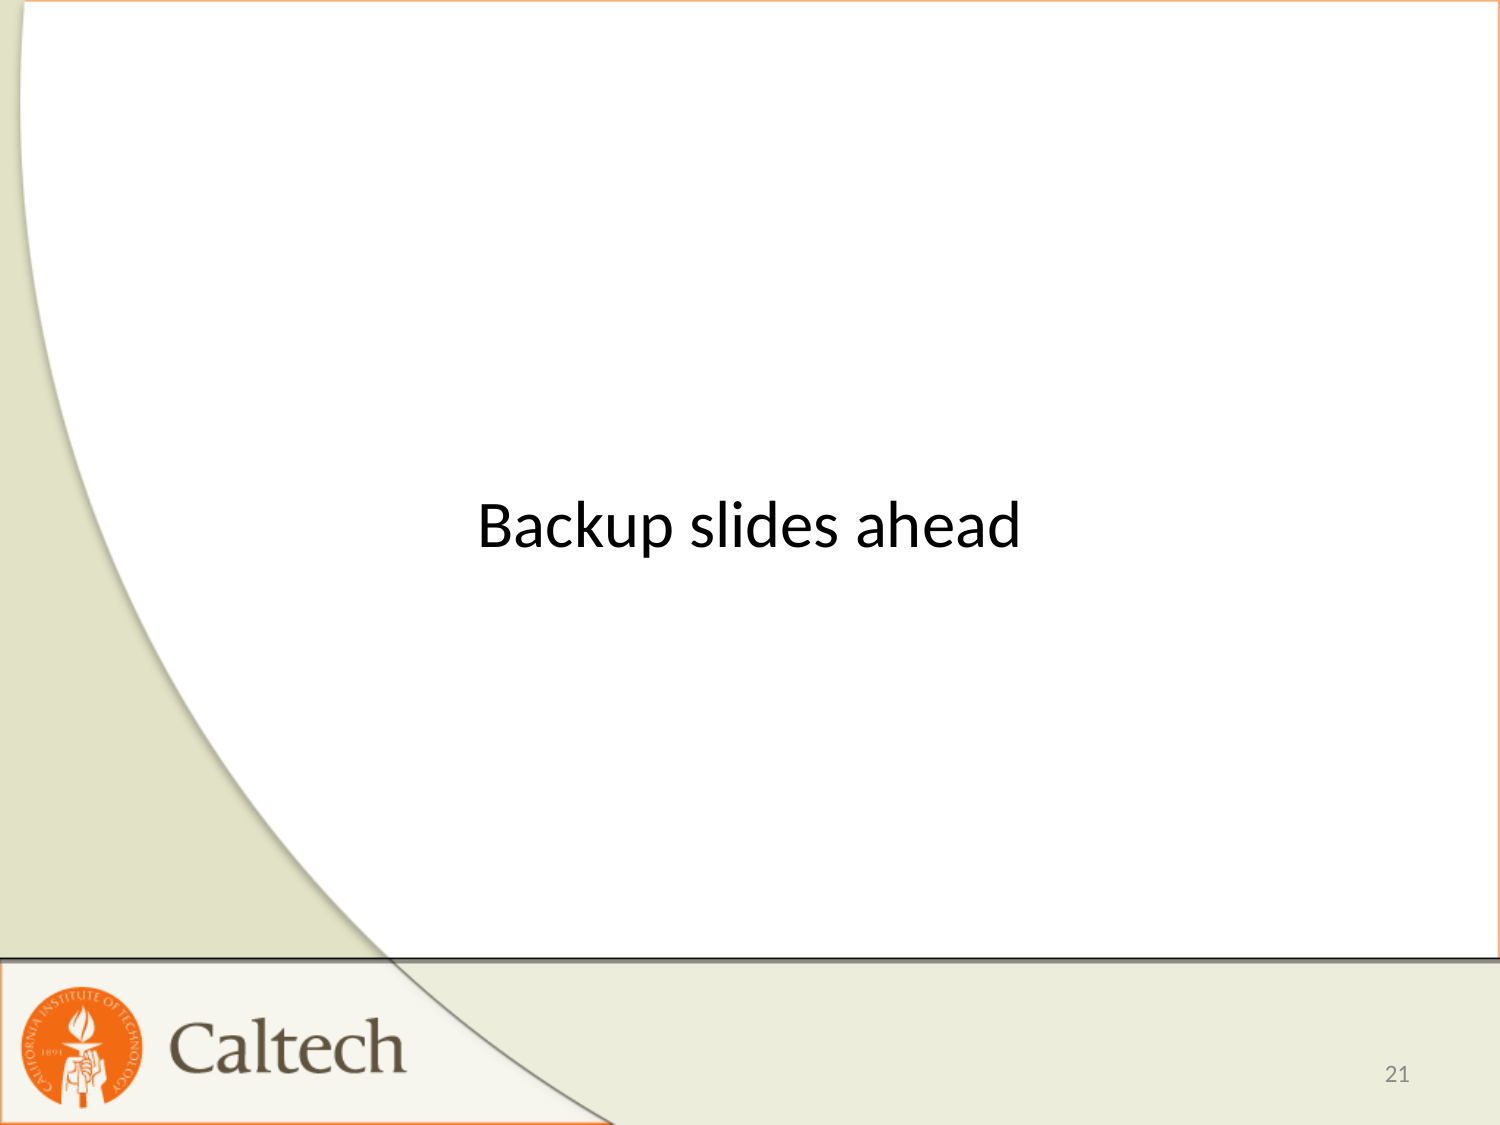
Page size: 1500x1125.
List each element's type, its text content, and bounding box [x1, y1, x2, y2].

subtitle Backup slides ahead [75, 21, 1426, 1021]
picture [0, 0, 1500, 1125]
